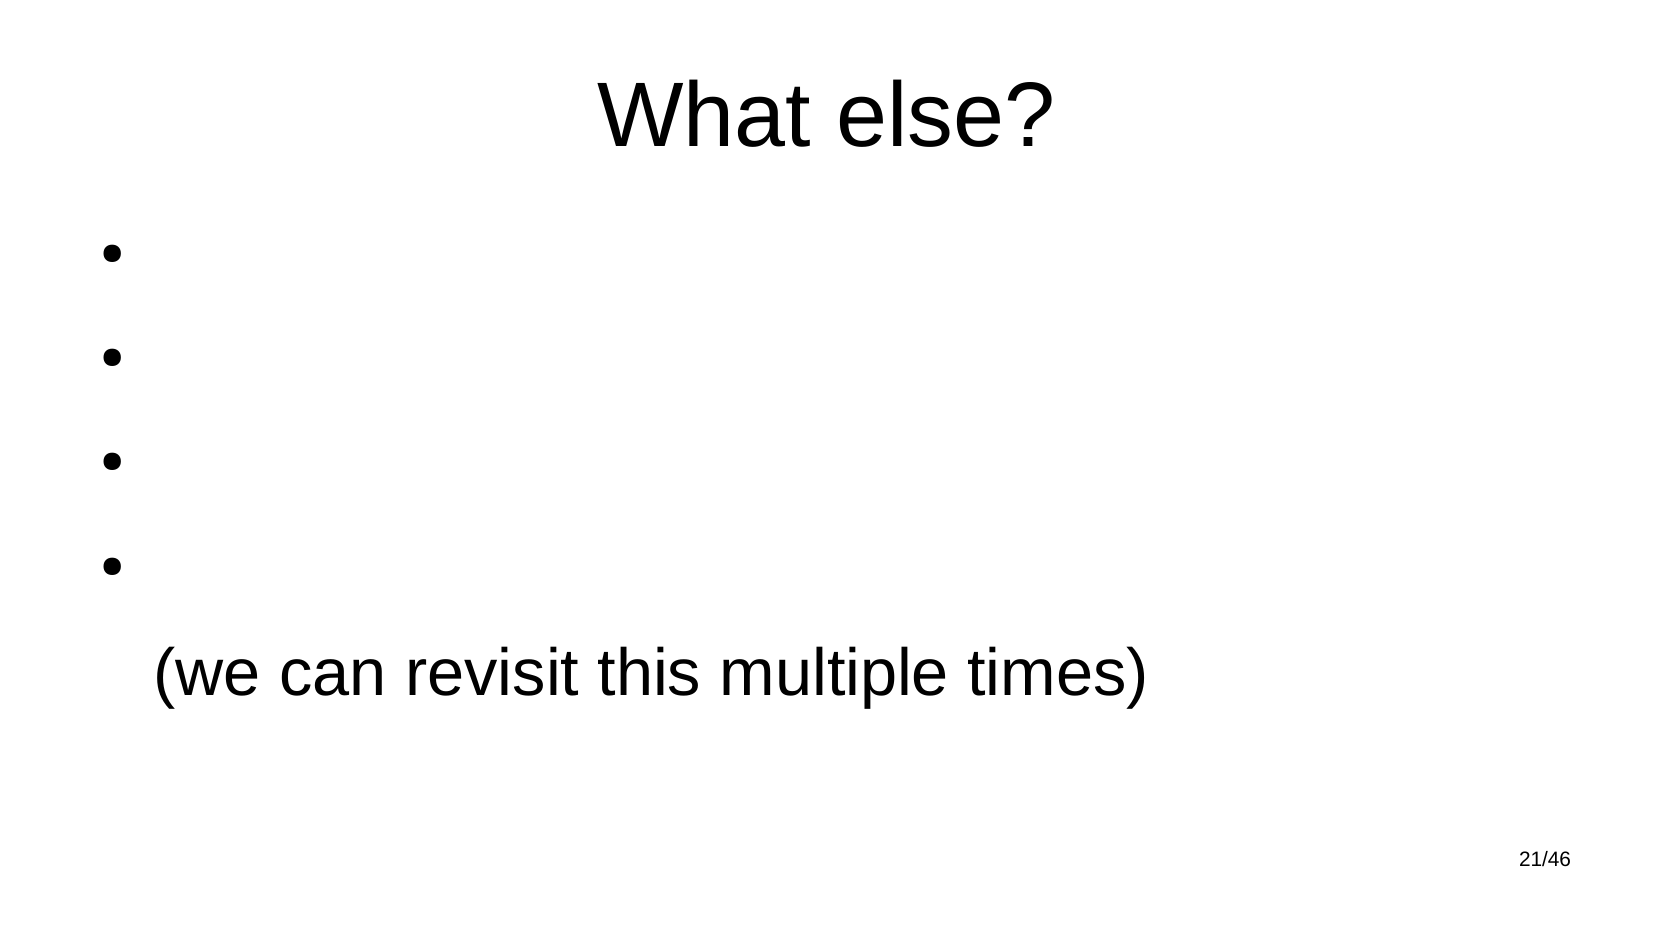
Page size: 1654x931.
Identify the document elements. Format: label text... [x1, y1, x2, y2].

list (we can revisit this multiple times) [82, 217, 1571, 758]
title What else? [82, 37, 1571, 193]
